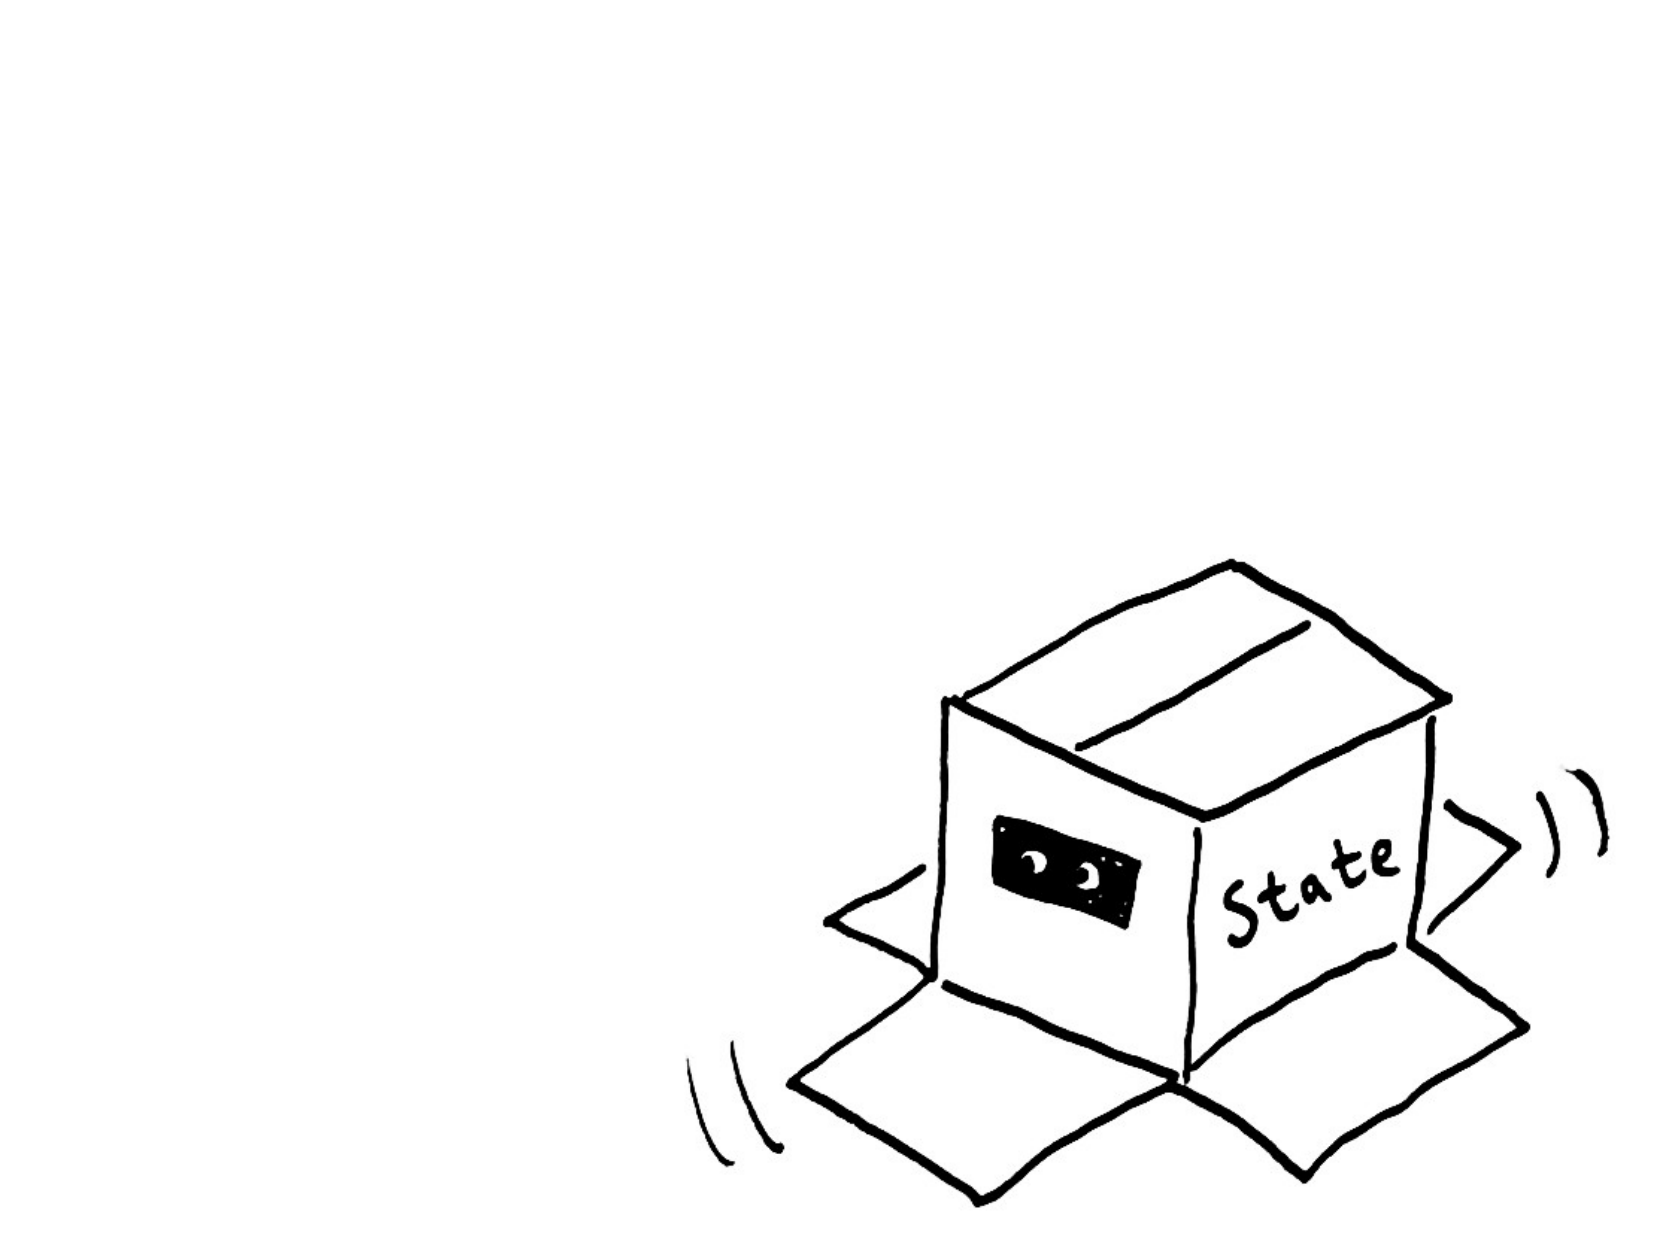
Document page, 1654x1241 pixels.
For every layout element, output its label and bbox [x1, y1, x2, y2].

picture [601, 507, 1654, 1231]
